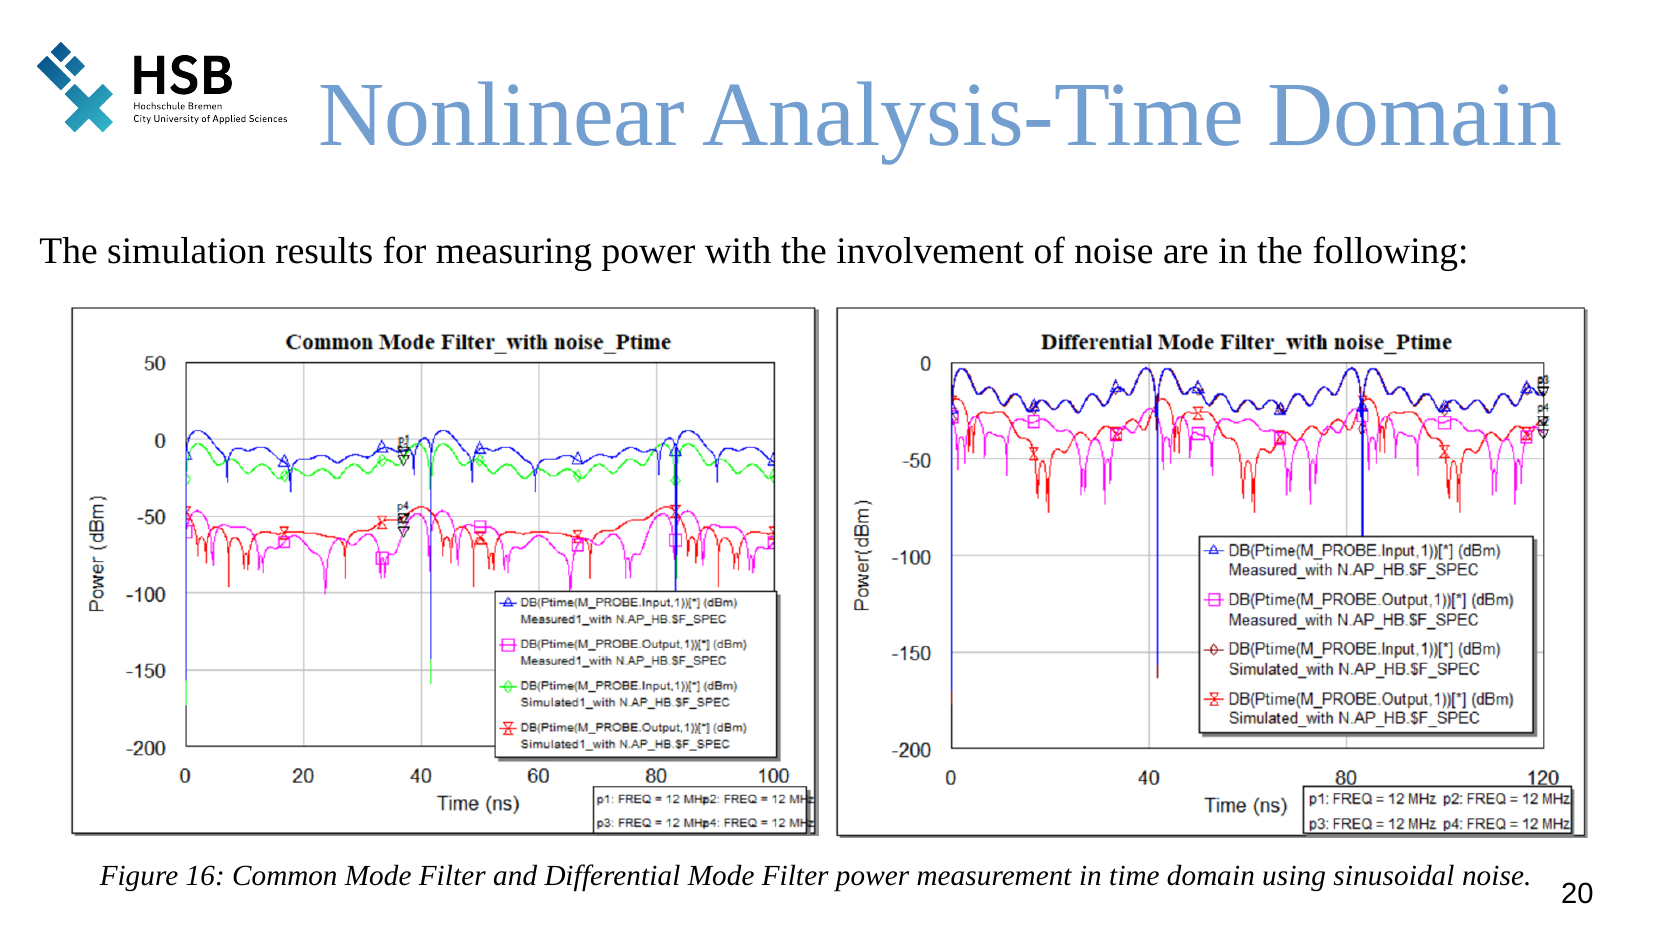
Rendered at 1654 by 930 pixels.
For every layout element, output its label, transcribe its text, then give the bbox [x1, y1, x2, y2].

text_box <number> [1546, 870, 1653, 926]
text_box Figure 16: Common Mode Filter and Differential Mode Filter power measurement in time domain using sinusoidal noise. [84, 852, 1548, 900]
picture [26, 23, 297, 149]
picture [69, 304, 819, 836]
title Nonlinear Analysis-Time Domain [82, 37, 1571, 193]
text_box The simulation results for measuring power with the involvement of noise are in the following: [24, 222, 1495, 279]
picture [834, 303, 1588, 838]
